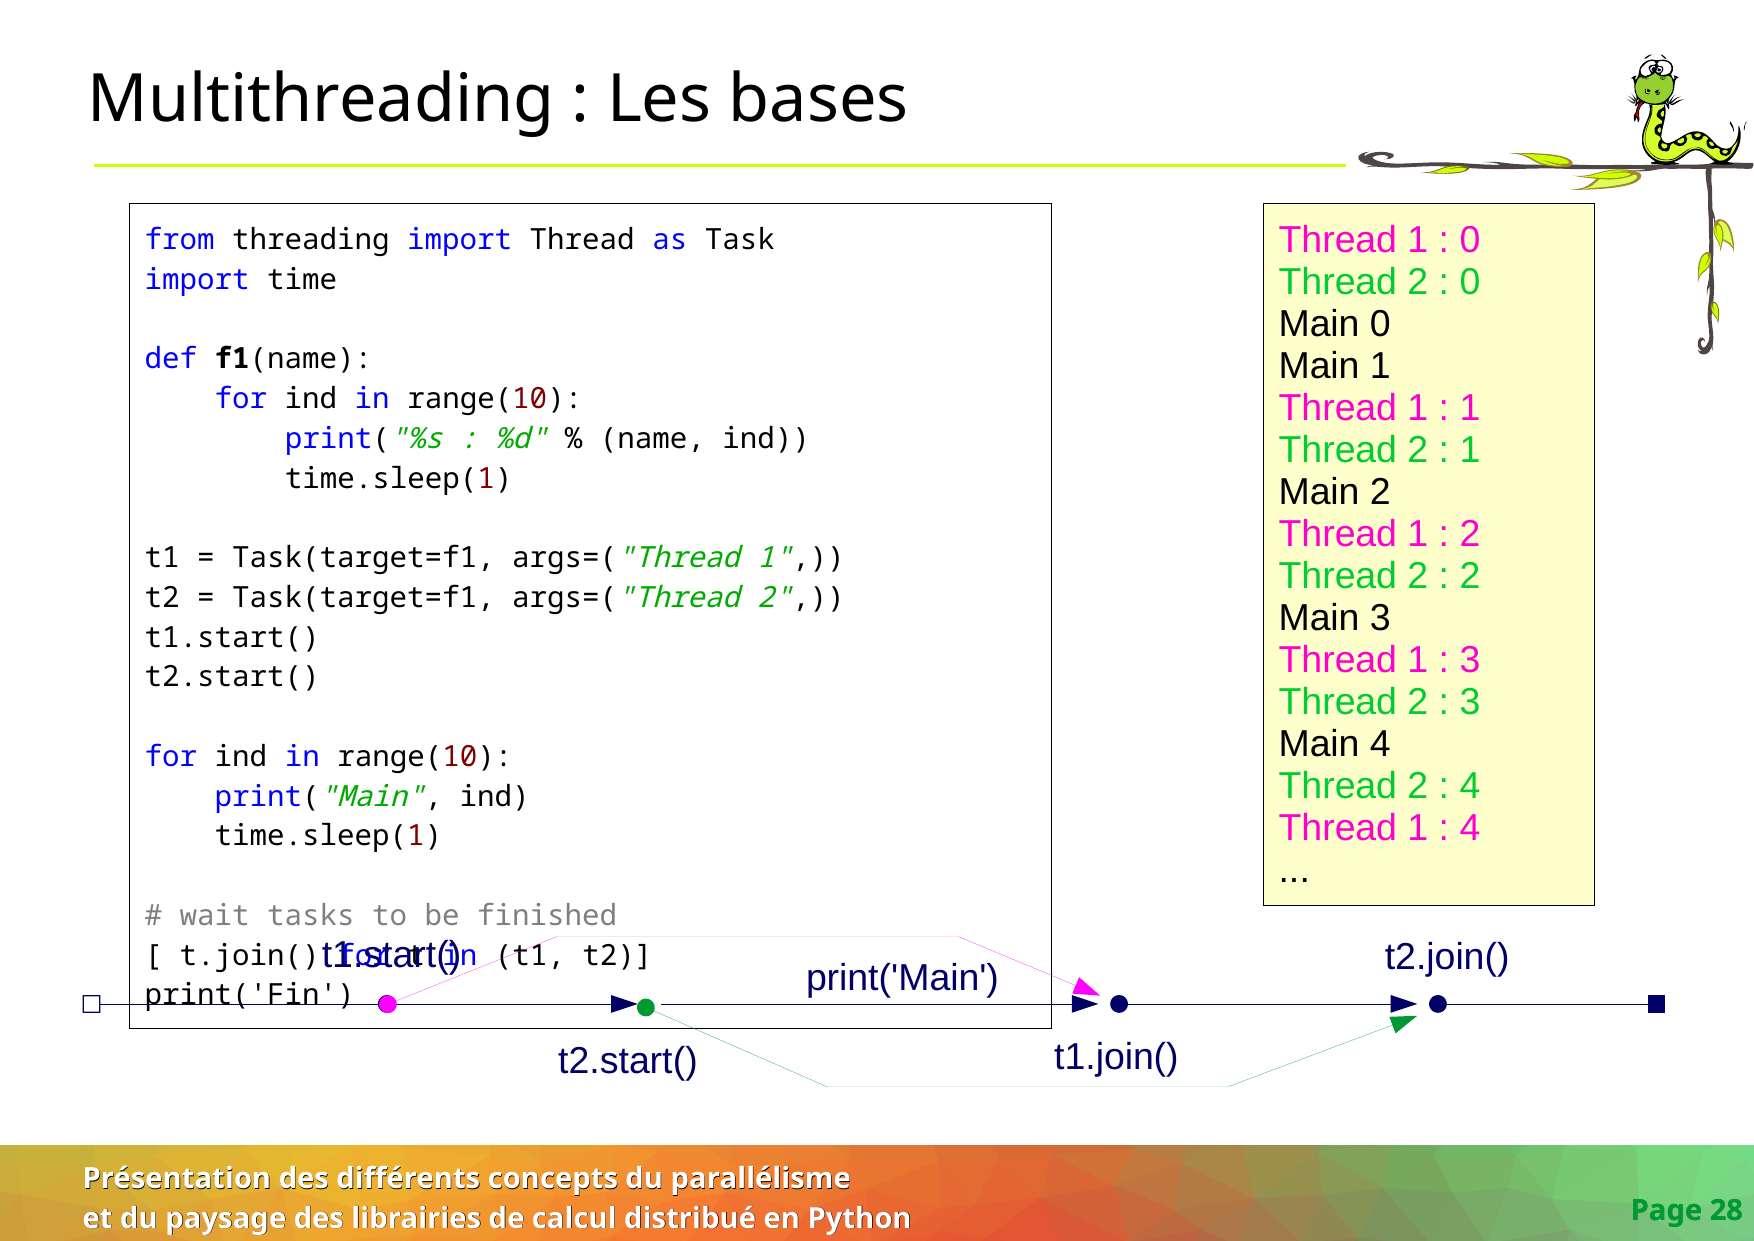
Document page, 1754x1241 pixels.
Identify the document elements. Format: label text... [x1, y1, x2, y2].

text_box Thread 1 : 0 Thread 2 : 0 Main 0 Main 1 Thread 1 : 1 Thread 2 : 1 Main 2 Thread 1 : 2 Thread 2 : 2 Main 3 Thread 1 : 3 Thread 2 : 3 Main 4 Thread 2 : 4 Thread 1 : 4 ... [1263, 203, 1595, 906]
text_box t1.start() [307, 918, 477, 1032]
title Multithreading : Les bases [87, 31, 1667, 160]
text_box from threading import Thread as Task import time def f1(name): for ind in range(10): print("%s : %d" % (name, ind)) time.sleep(1) t1 = Task(target=f1, args=("Thread 1",)) t2 = Task(target=f1, args=("Thread 2",)) t1.start() t2.start() for ind in range(10): print("Main", ind) time.sleep(1) # wait tasks to be finished [ t.join() for t in (t1, t2)] print('Fin') [129, 203, 1052, 919]
text_box t1.join() [1039, 1020, 1209, 1134]
text_box print('Main') [791, 941, 1016, 1098]
text_box t2.join() [1370, 921, 1540, 1035]
picture [0, 1145, 1754, 1241]
text_box t2.start() [543, 1024, 713, 1139]
